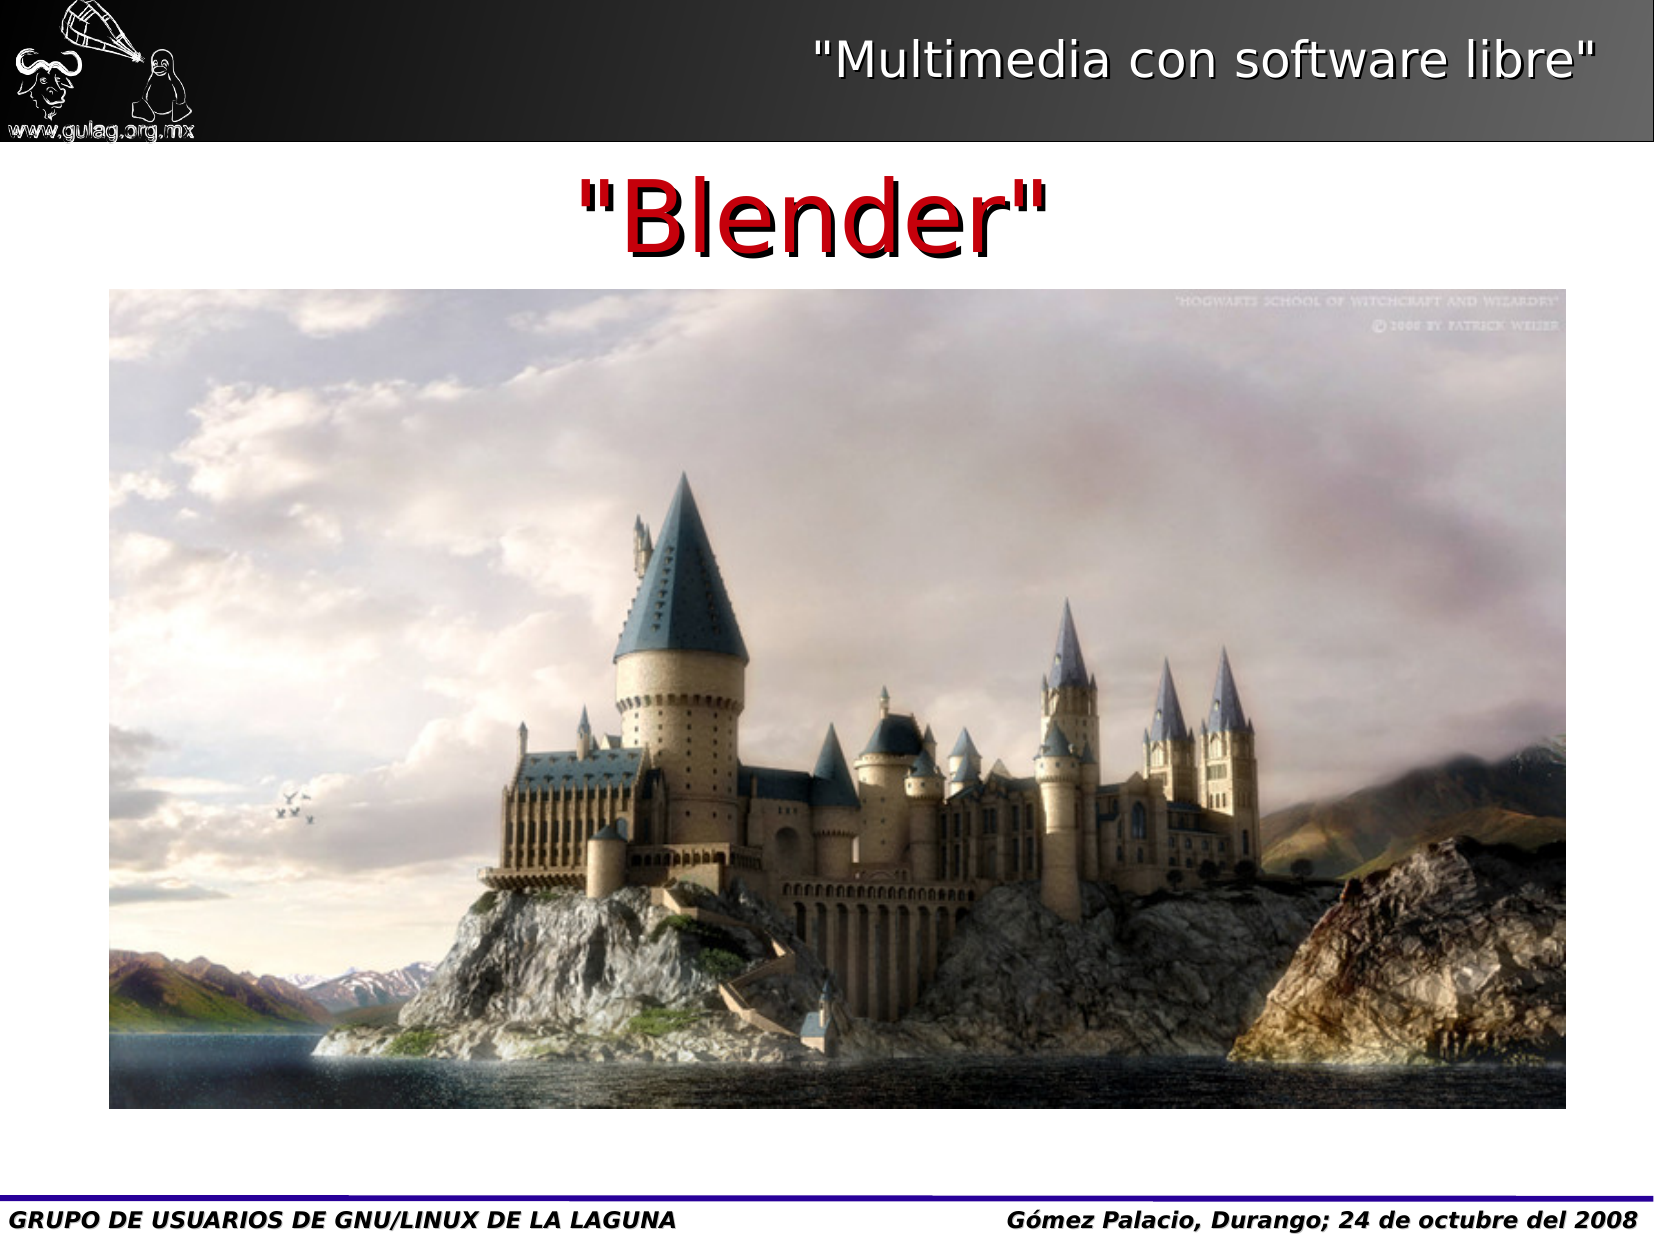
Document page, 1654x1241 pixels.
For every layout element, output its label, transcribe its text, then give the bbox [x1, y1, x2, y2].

picture [5, 0, 197, 144]
text_box "Multimedia con software libre" [715, 23, 1614, 112]
text_box "Blender" [501, 152, 1123, 284]
text_box [0, 0, 5, 142]
text_box GRUPO DE USUARIOS DE GNU/LINUX DE LA LAGUNA [0, 1200, 693, 1241]
text_box Gómez Palacio, Durango; 24 de octubre del 2008 [992, 1200, 1654, 1241]
picture [109, 289, 1566, 1109]
text_box [197, 0, 1654, 142]
